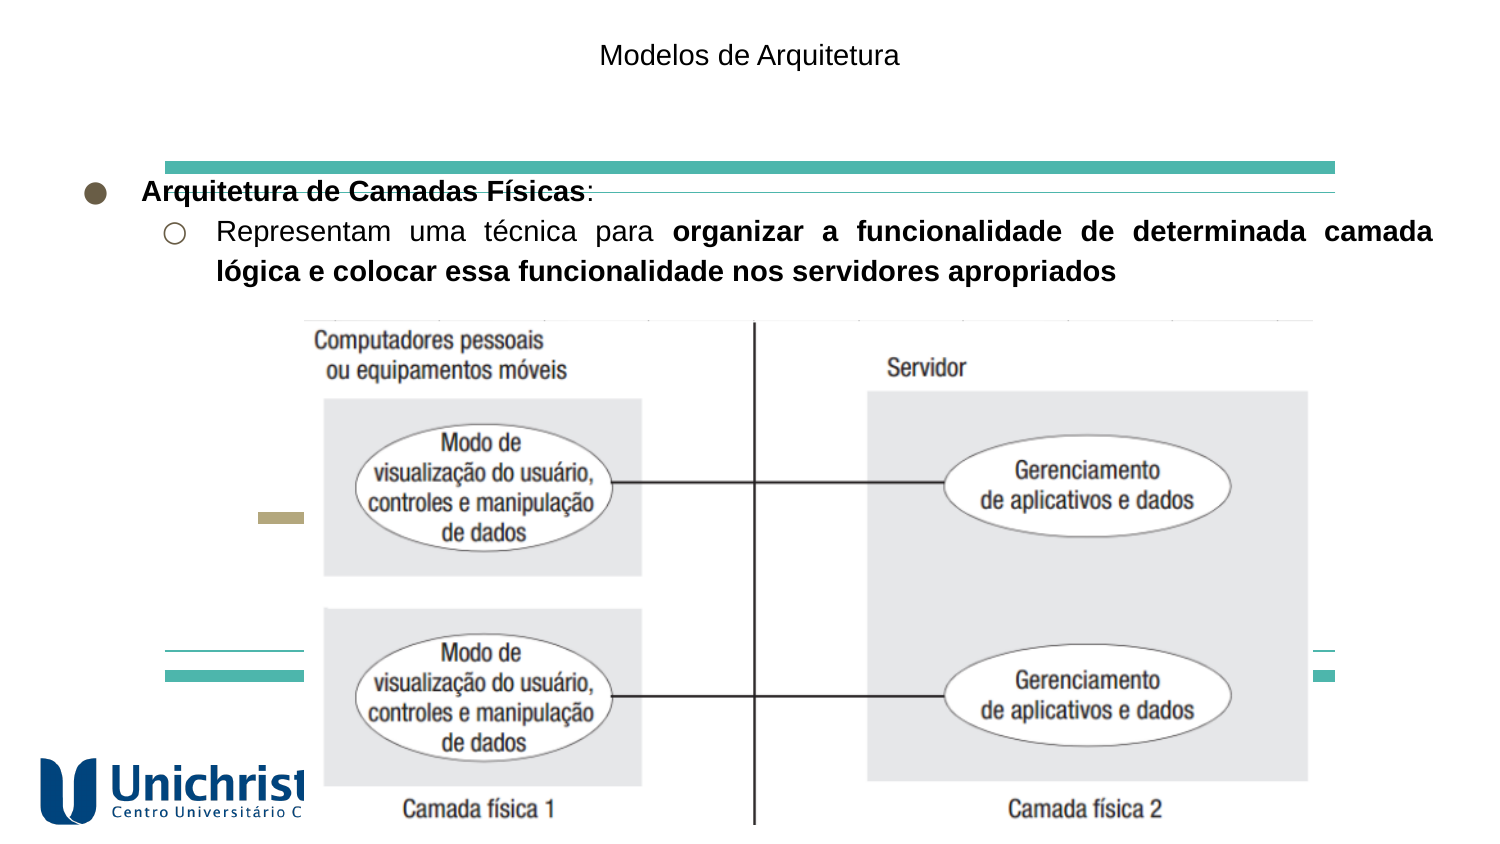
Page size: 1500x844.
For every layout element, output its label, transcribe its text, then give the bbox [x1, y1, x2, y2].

title Modelos de Arquitetura [51, 20, 1449, 137]
picture [35, 320, 1313, 827]
list Arquitetura de Camadas Físicas: Representam uma técnica para organizar a funcionalidade de determinada camada lógica e colocar essa funcionalidade nos servidores apropriados [51, 152, 1449, 750]
